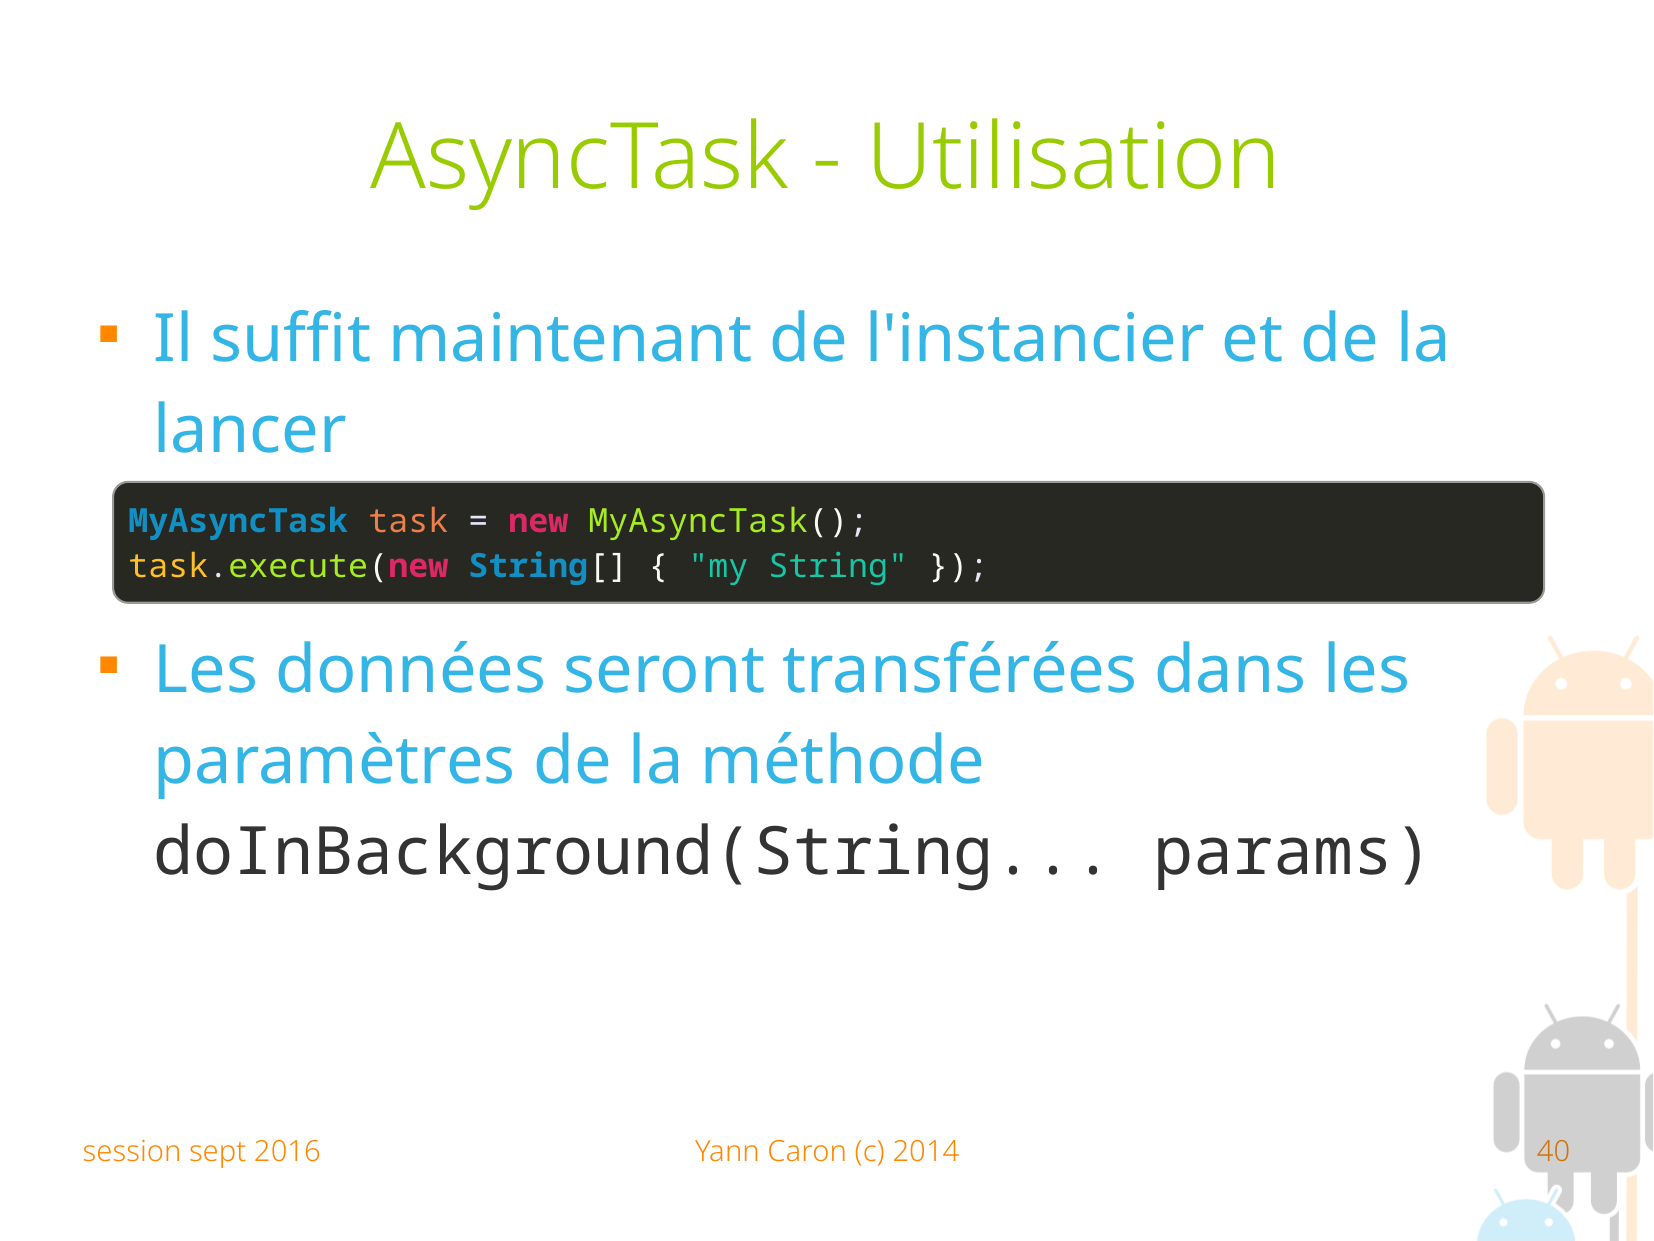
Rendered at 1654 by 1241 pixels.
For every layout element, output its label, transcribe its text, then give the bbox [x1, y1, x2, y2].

title AsyncTask - Utilisation [82, 49, 1571, 257]
picture [240, 423, 1654, 1241]
text_box MyAsyncTask task = new MyAsyncTask(); task.execute(new String[] { "my String" }); [113, 481, 1545, 591]
list Il suffit maintenant de l'instancier et de la lancer Les données seront transférées dans les paramètres de la méthode doInBackground(String... params) [82, 290, 1571, 1010]
